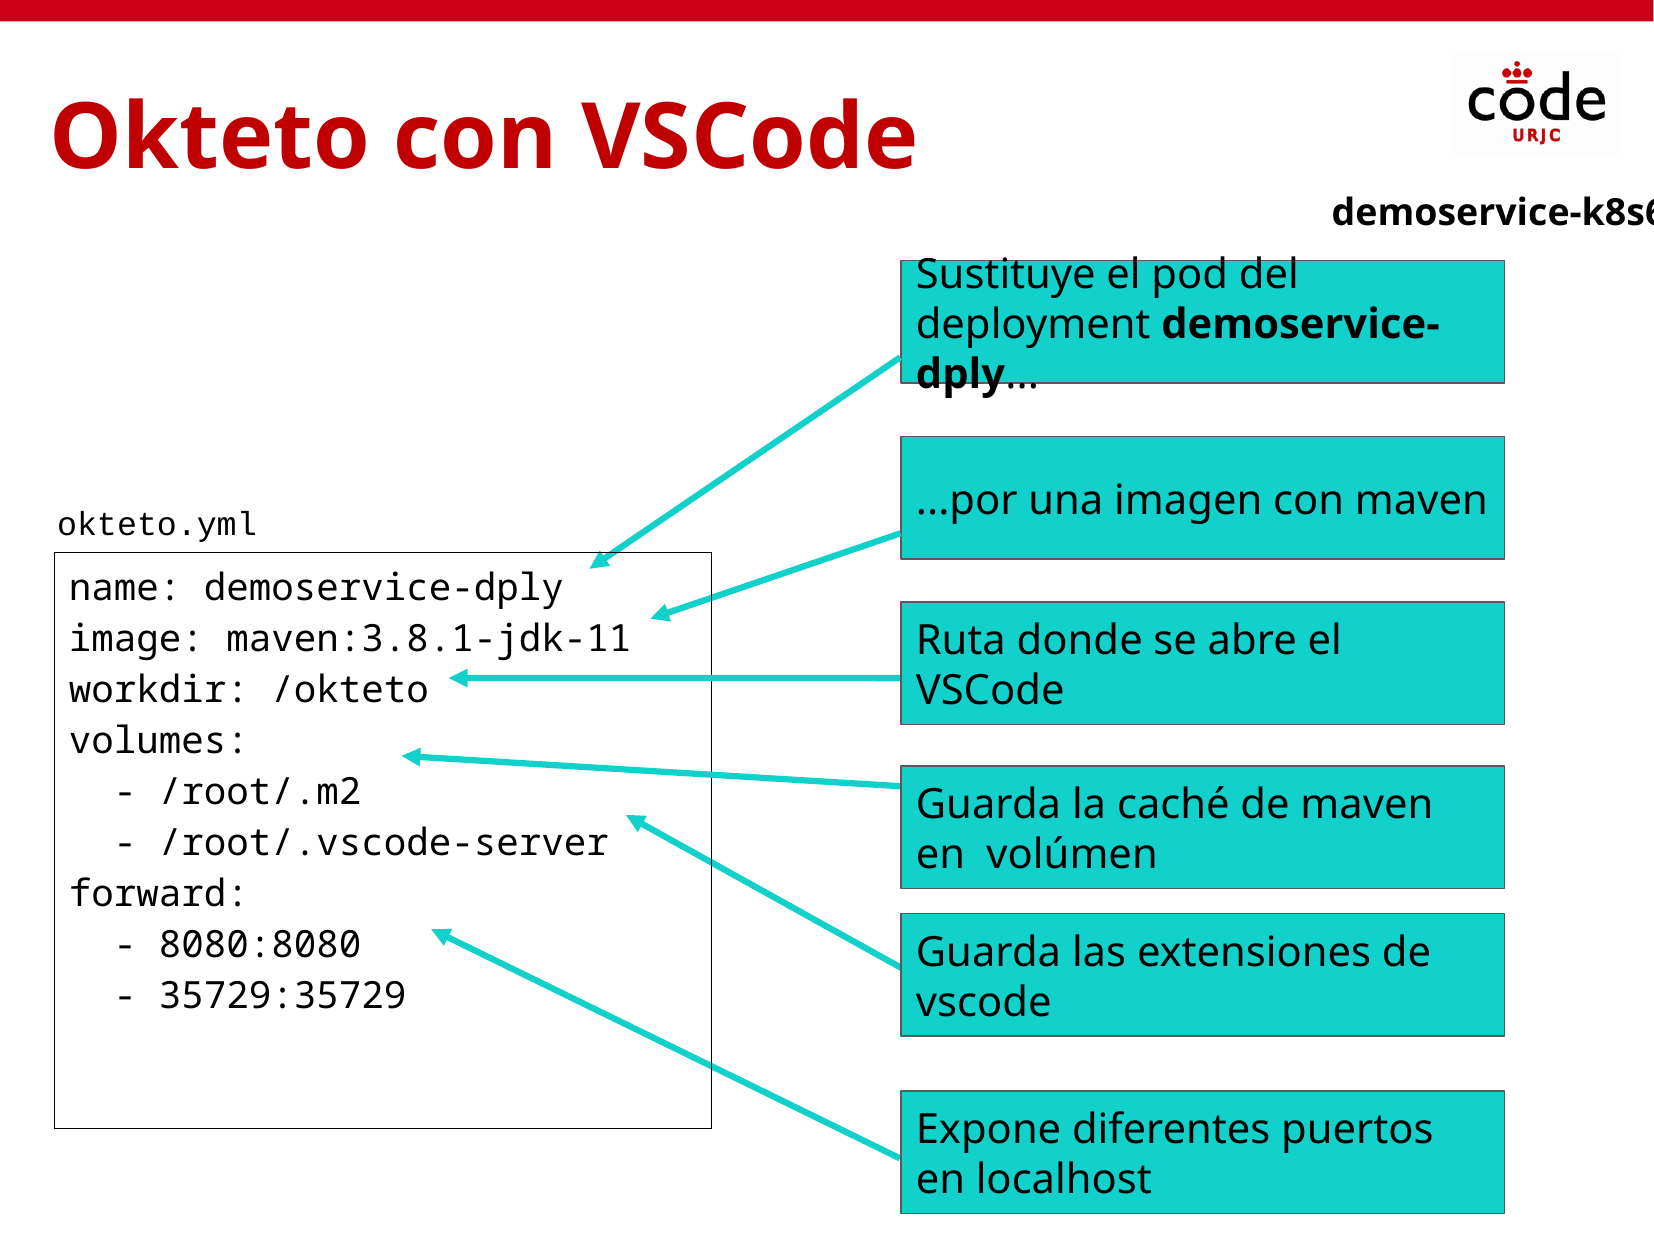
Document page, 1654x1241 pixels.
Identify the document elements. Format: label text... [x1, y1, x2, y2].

text_box okteto.yml [42, 500, 335, 629]
text_box demoservice-k8s6 [1316, 178, 1654, 242]
text_box name: demoservice-dply image: maven:3.8.1-jdk-11 workdir: /okteto volumes: - /root/.m2 - /root/.vscode-server forward: - 8080:8080 - 35729:35729 [54, 552, 712, 1041]
picture [1452, 52, 1620, 154]
text_box Guarda la caché de maven en volúmen [900, 766, 1505, 889]
text_box Guarda las extensiones de vscode [900, 913, 1505, 1037]
text_box Expone diferentes puertos en localhost [900, 1090, 1505, 1214]
text_box ...por una imagen con maven [900, 436, 1505, 560]
text_box Sustituye el pod del deployment demoservice-dply... [900, 260, 1505, 384]
title Okteto con VSCode [34, 62, 1437, 126]
text_box Ruta donde se abre el VSCode [900, 601, 1505, 725]
